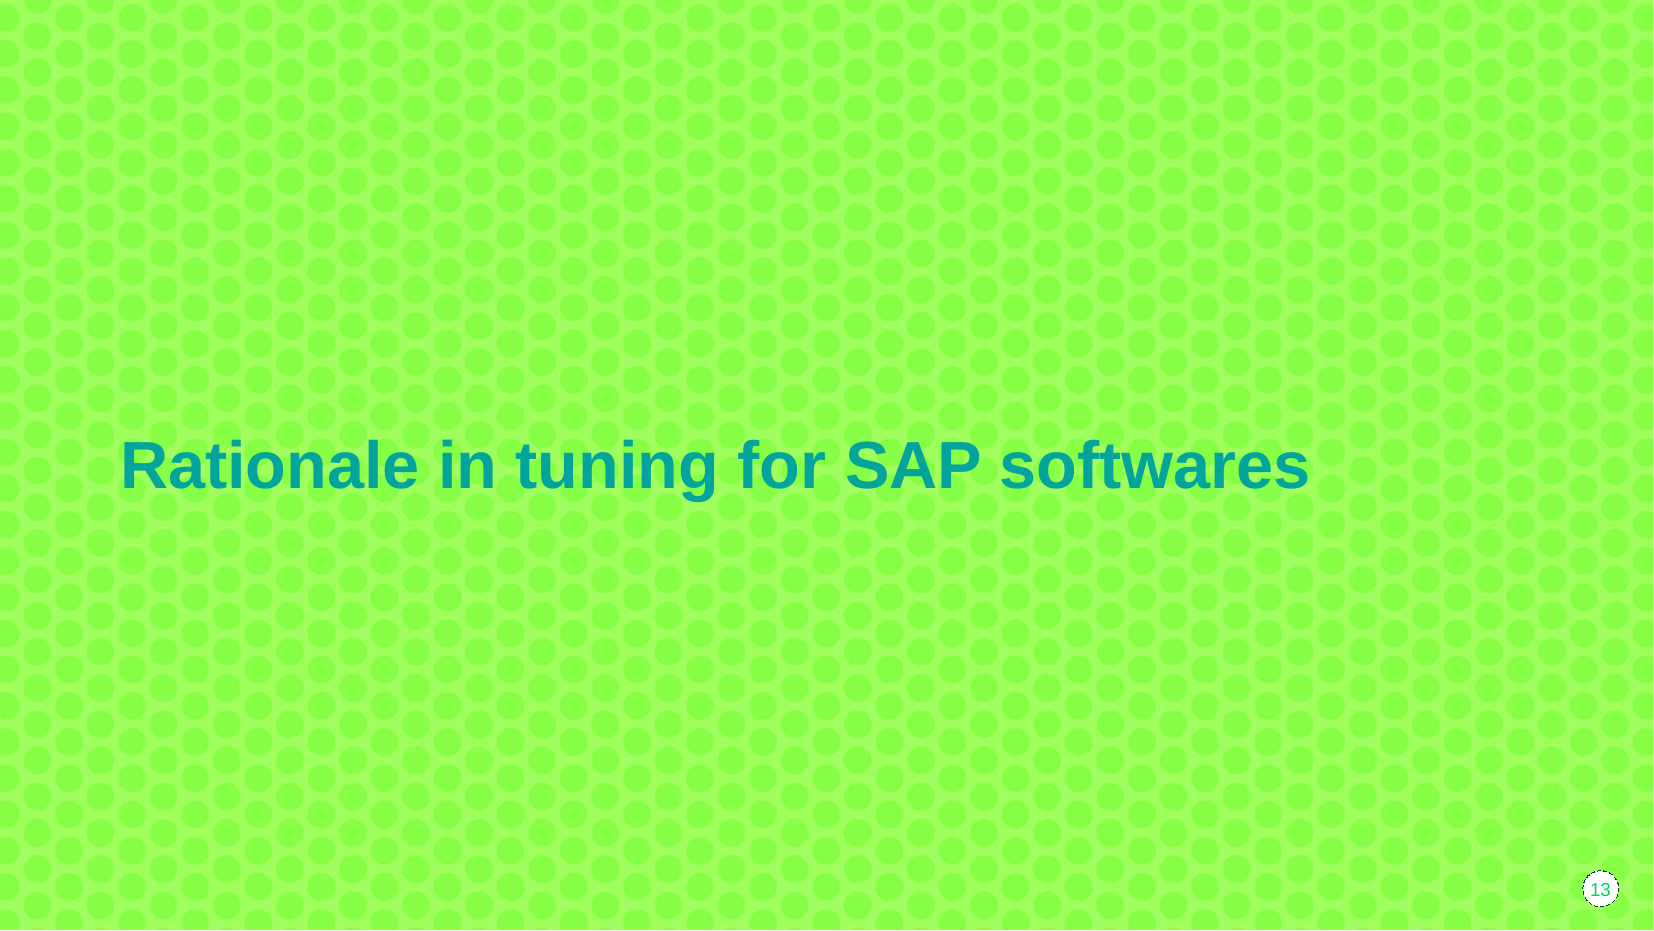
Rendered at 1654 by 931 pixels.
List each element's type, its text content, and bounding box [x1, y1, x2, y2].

picture [0, 0, 1654, 930]
title Rationale in tuning for SAP softwares [105, 383, 1654, 547]
